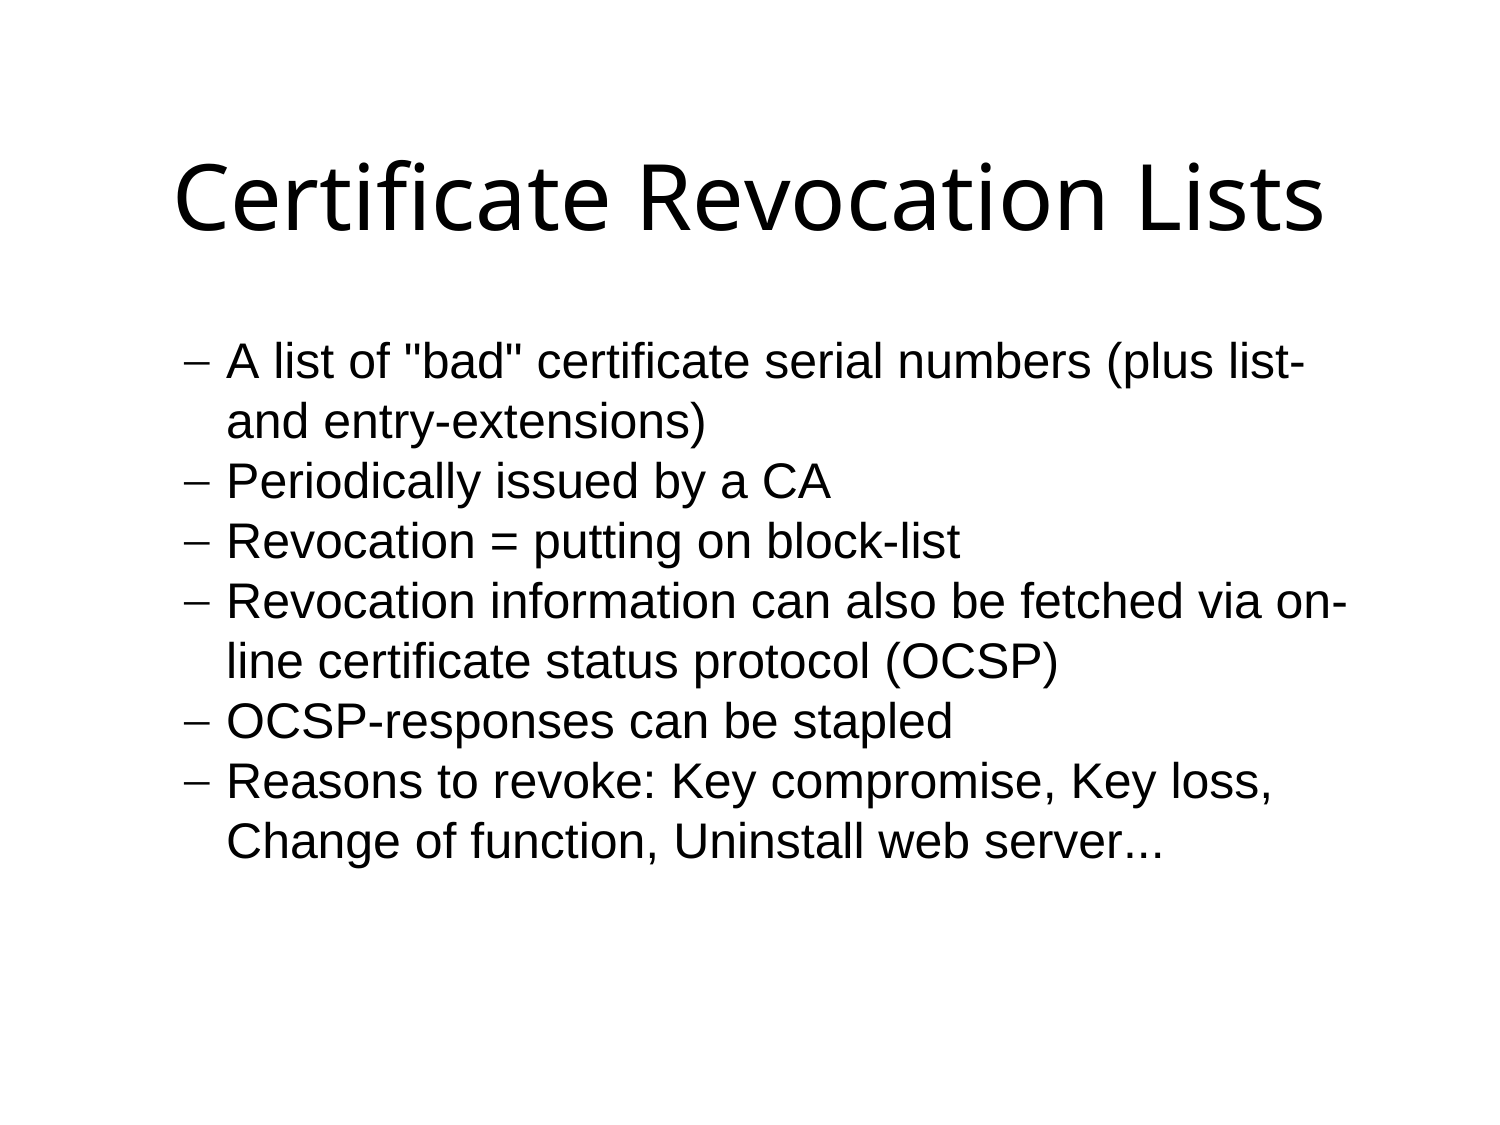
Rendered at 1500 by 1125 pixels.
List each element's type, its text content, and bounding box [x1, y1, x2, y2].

text_box Certificate Revocation Lists [112, 99, 1388, 288]
text_box A list of "bad" certificate serial numbers (plus list- and entry-extensions) Periodically issued by a CA Revocation = putting on block-list Revocation information can also be fetched via on-line certificate status protocol (OCSP) OCSP-responses can be stapled Reasons to revoke: Key compromise, Key loss, Change of function, Uninstall web server... [94, 321, 1394, 1028]
